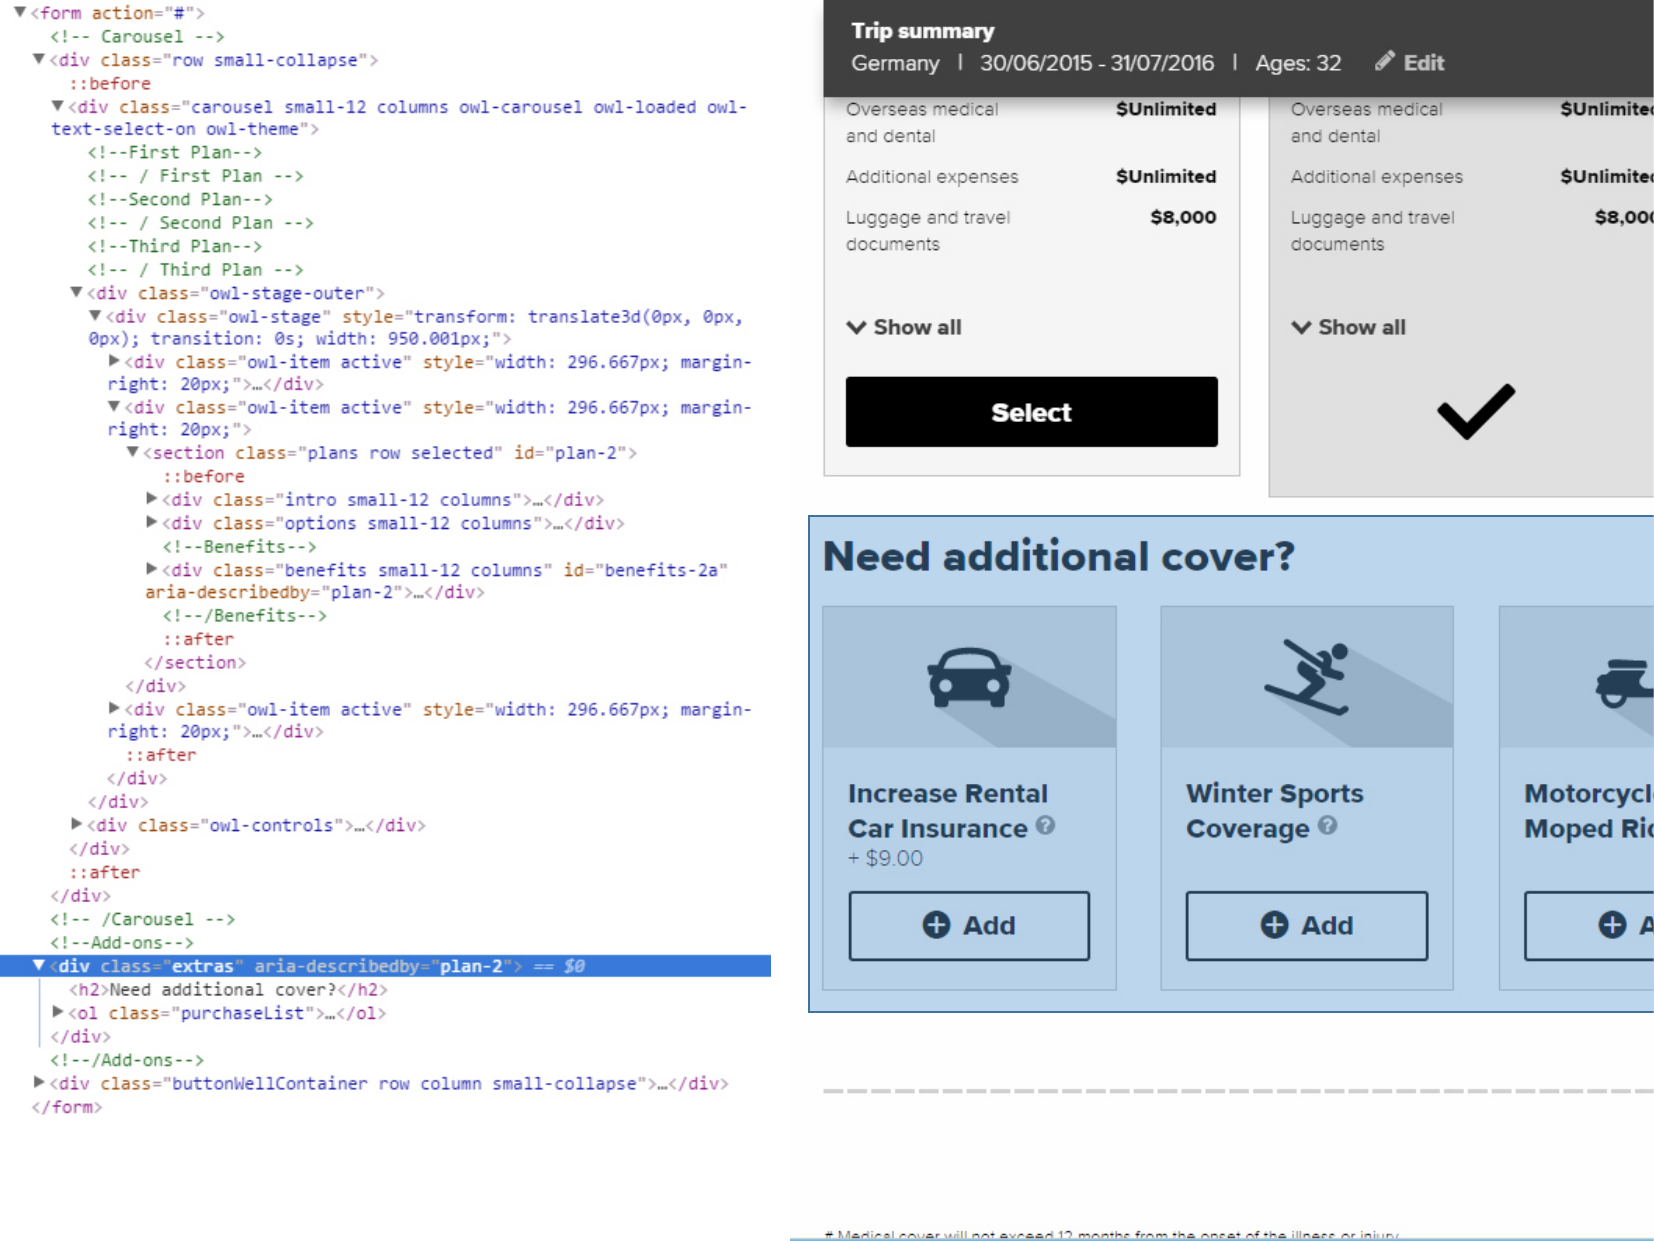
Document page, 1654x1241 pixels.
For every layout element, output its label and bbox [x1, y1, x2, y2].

text_box [809, 516, 1654, 1012]
picture [0, 0, 771, 1118]
picture [790, 0, 1654, 1241]
